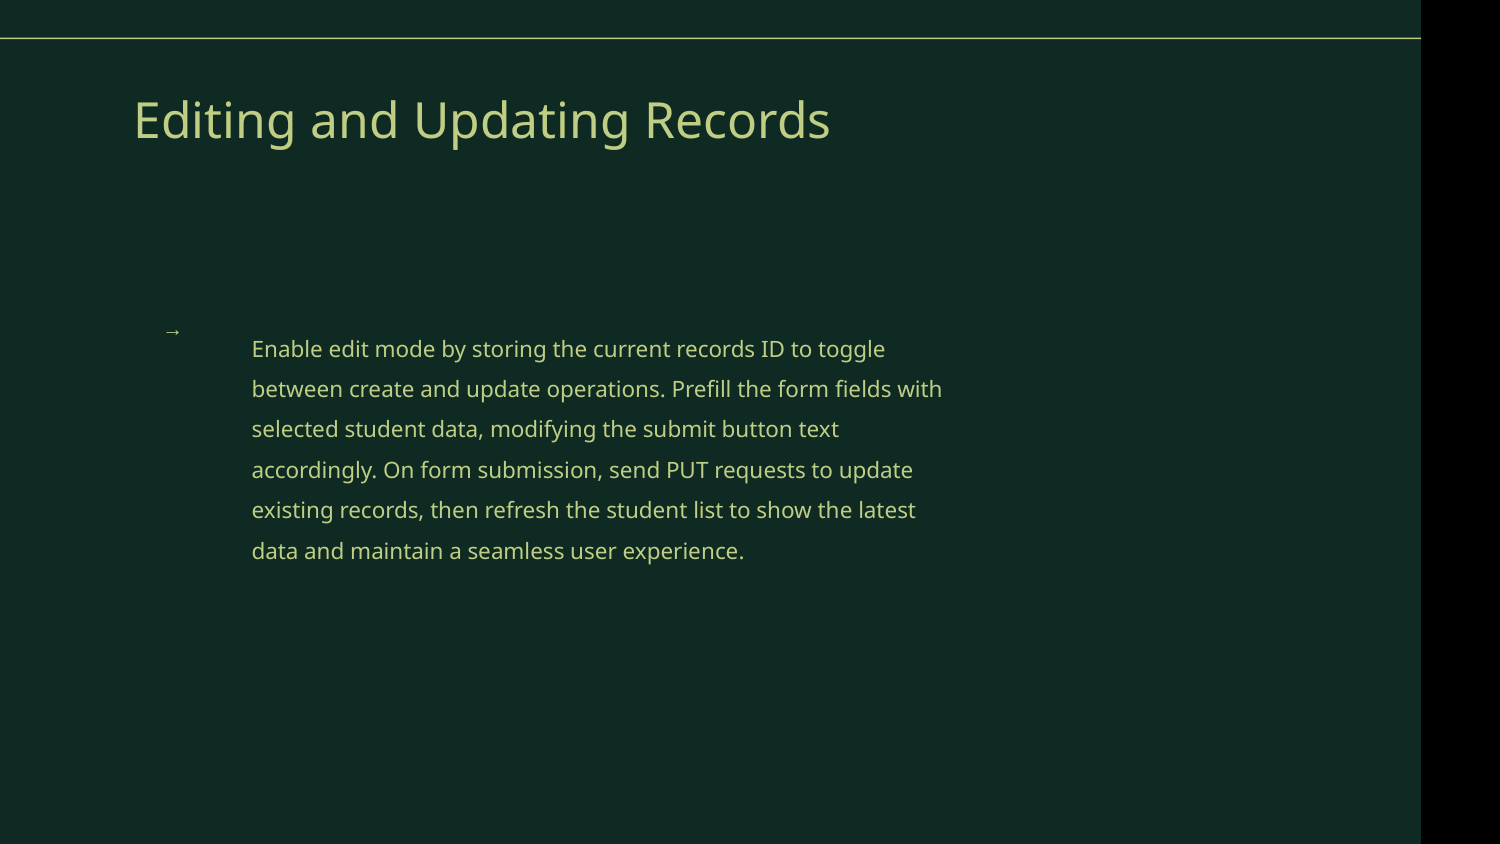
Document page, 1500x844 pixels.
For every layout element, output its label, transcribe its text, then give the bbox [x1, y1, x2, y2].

title Editing and Updating Records [118, 73, 900, 214]
text_box → [118, 315, 227, 341]
subtitle Enable edit mode by storing the current records ID to toggle between create and update operations. Prefill the form fields with selected student data, modifying the submit button text accordingly. On form submission, send PUT requests to update existing records, then refresh the student list to show the latest data and maintain a seamless user experience. [251, 306, 957, 583]
